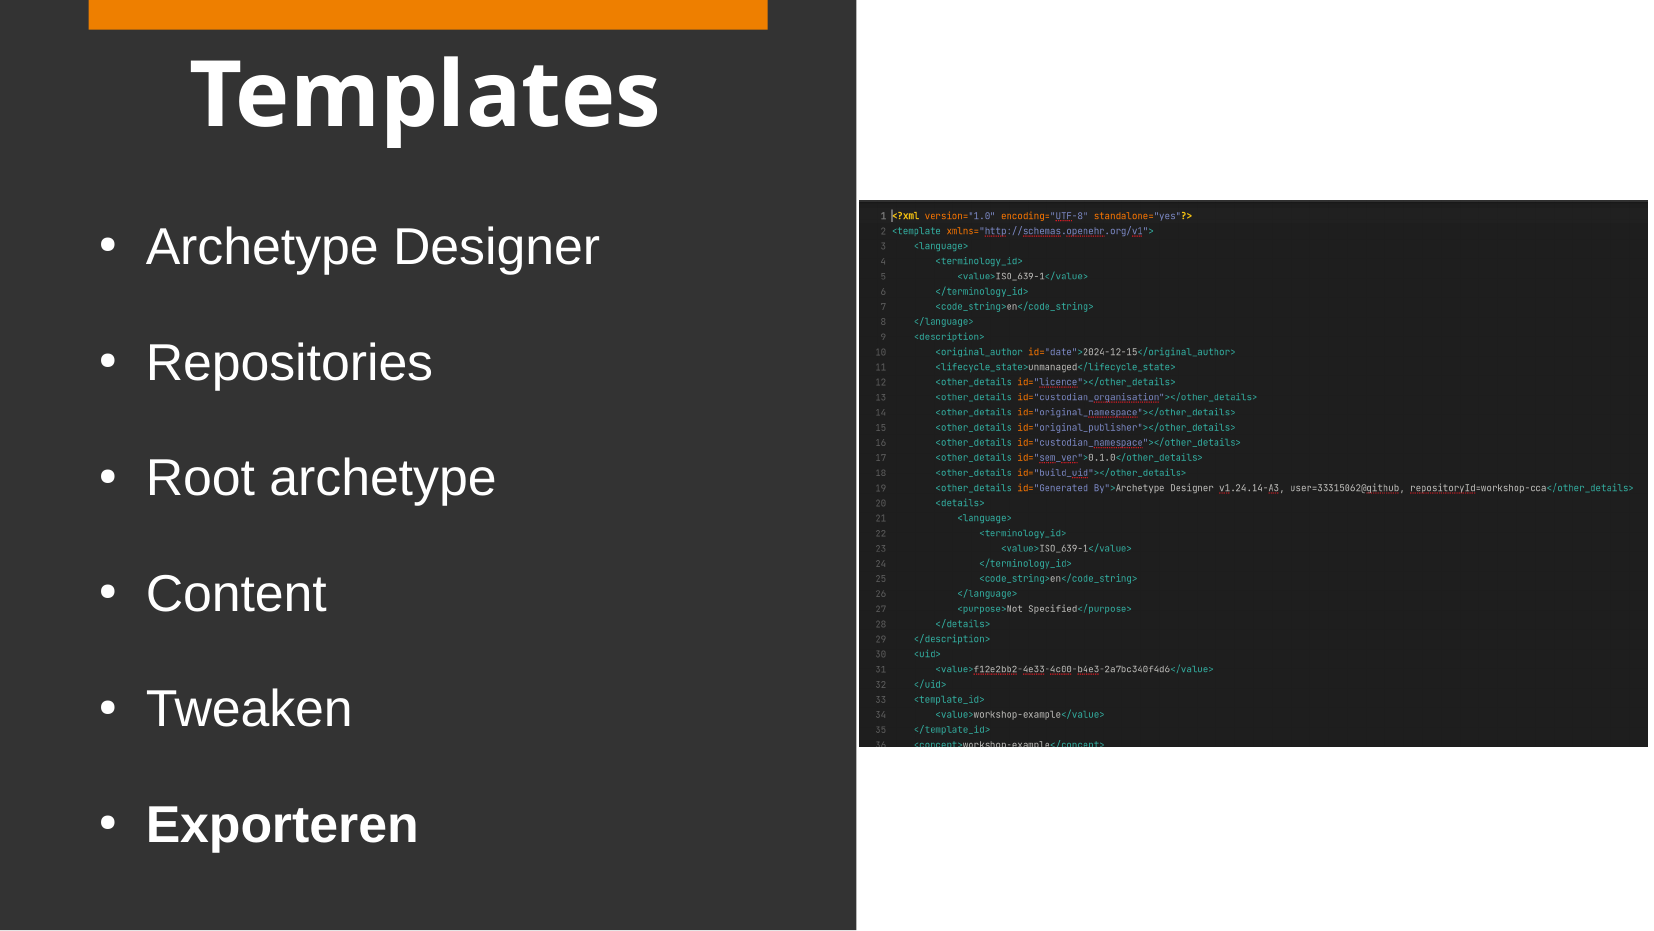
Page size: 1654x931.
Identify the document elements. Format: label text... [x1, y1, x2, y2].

list Archetype Designer Repositories Root archetype Content Tweaken Exporteren [82, 217, 768, 857]
title Templates [82, 13, 768, 169]
text_box [0, 0, 857, 931]
picture [859, 200, 1648, 747]
